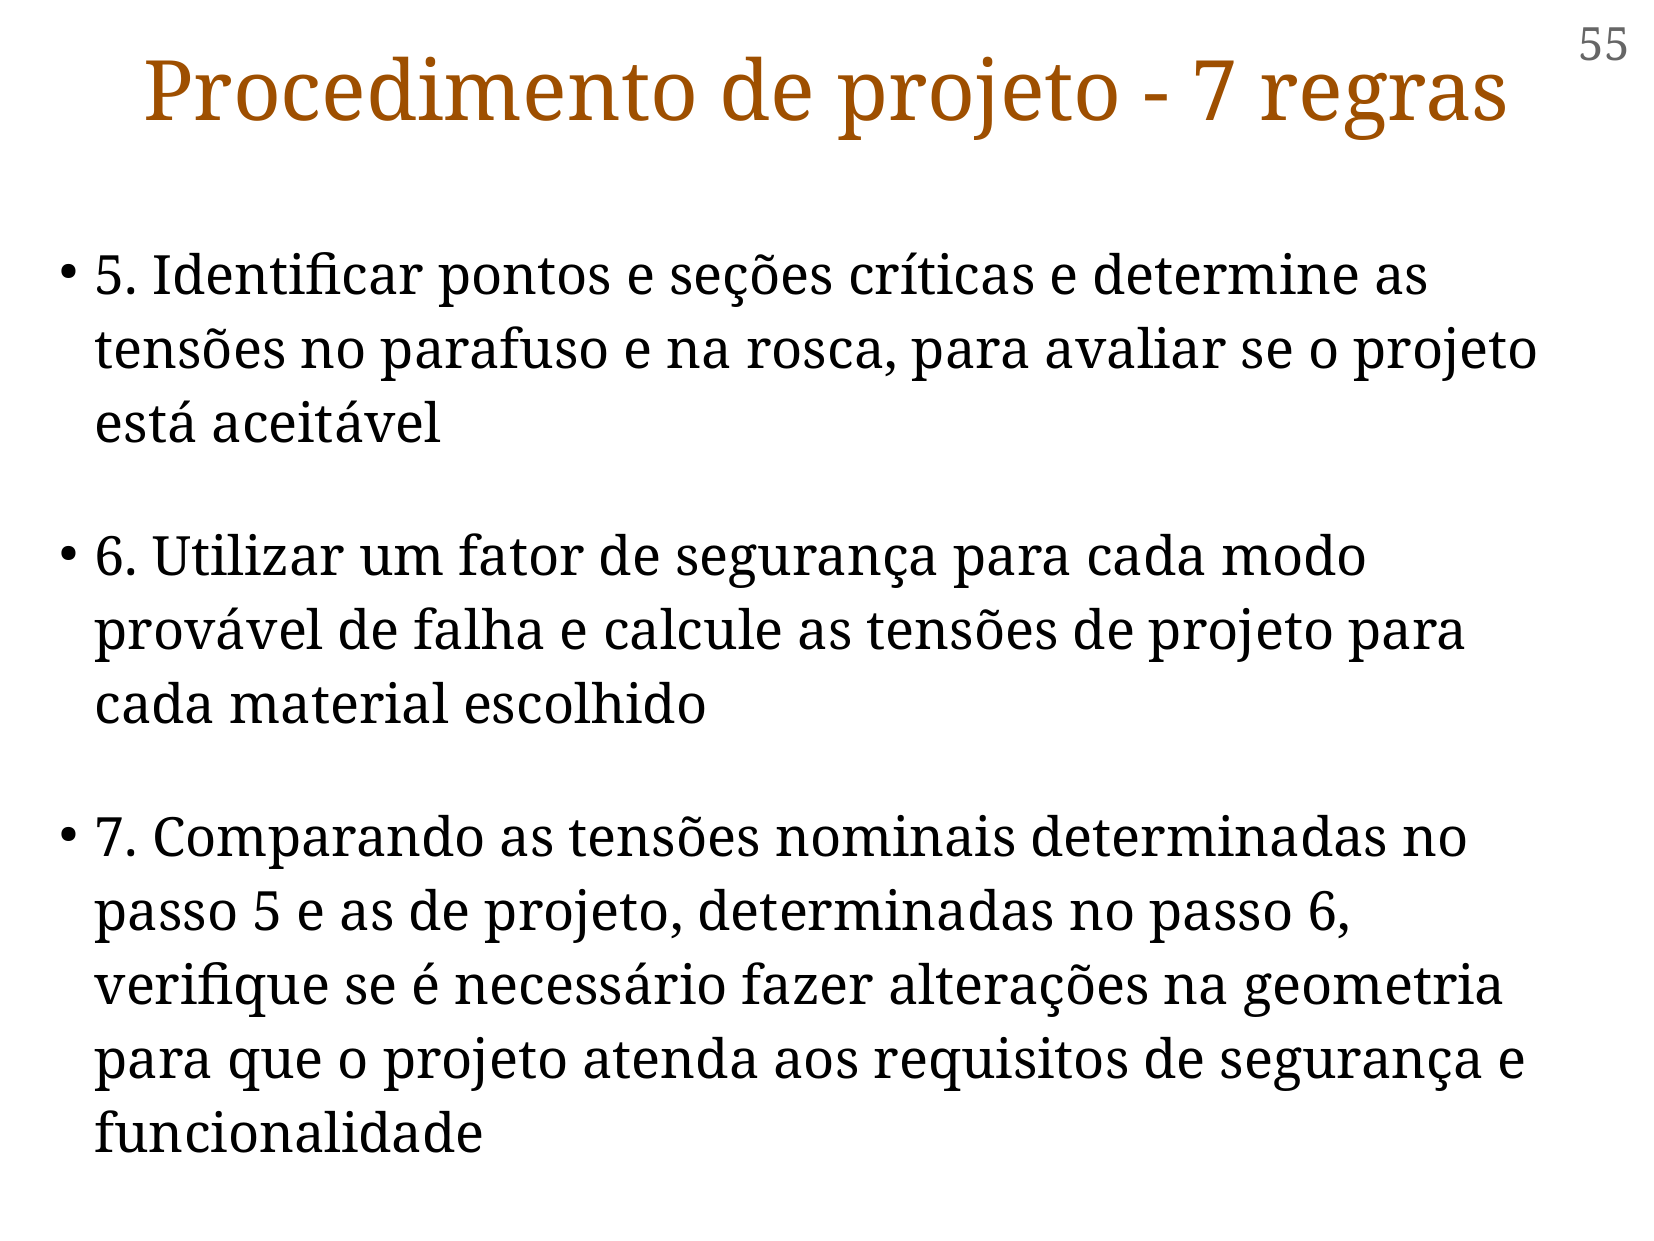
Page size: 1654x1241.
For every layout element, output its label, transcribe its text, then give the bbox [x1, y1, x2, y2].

title Procedimento de projeto - 7 regras [59, 29, 1595, 148]
list 5. Identificar pontos e seções críticas e determine as tensões no parafuso e na rosca, para avaliar se o projeto está aceitável 6. Utilizar um fator de segurança para cada modo provável de falha e calcule as tensões de projeto para cada material escolhido 7. Comparando as tensões nominais determinadas no passo 5 e as de projeto, determinadas no passo 6, verifique se é necessário fazer alterações na geometria para que o projeto atenda aos requisitos de segurança e funcionalidade [59, 236, 1595, 1211]
